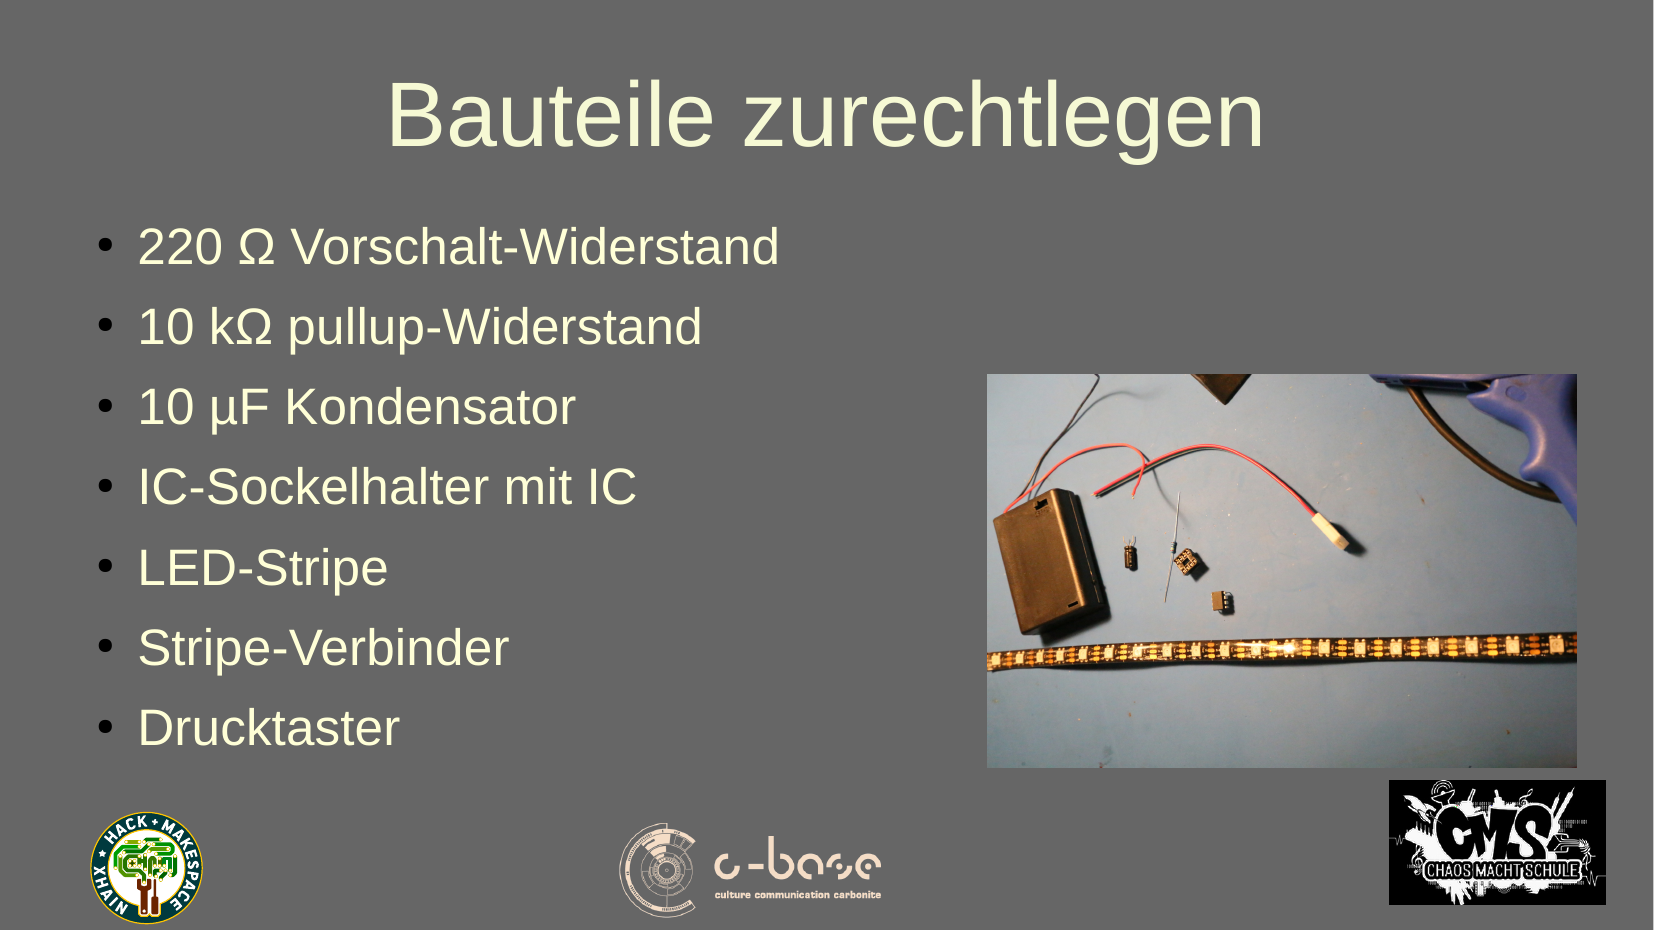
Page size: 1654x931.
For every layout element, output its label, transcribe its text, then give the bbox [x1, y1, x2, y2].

picture [609, 809, 897, 931]
picture [1389, 780, 1606, 905]
list 220 Ω Vorschalt-Widerstand 10 kΩ pullup-Widerstand 10 µF Kondensator IC-Sockelhalter mit IC LED-Stripe Stripe-Verbinder Drucktaster [82, 217, 1571, 758]
picture [987, 374, 1577, 768]
title Bauteile zurechtlegen [82, 37, 1571, 193]
